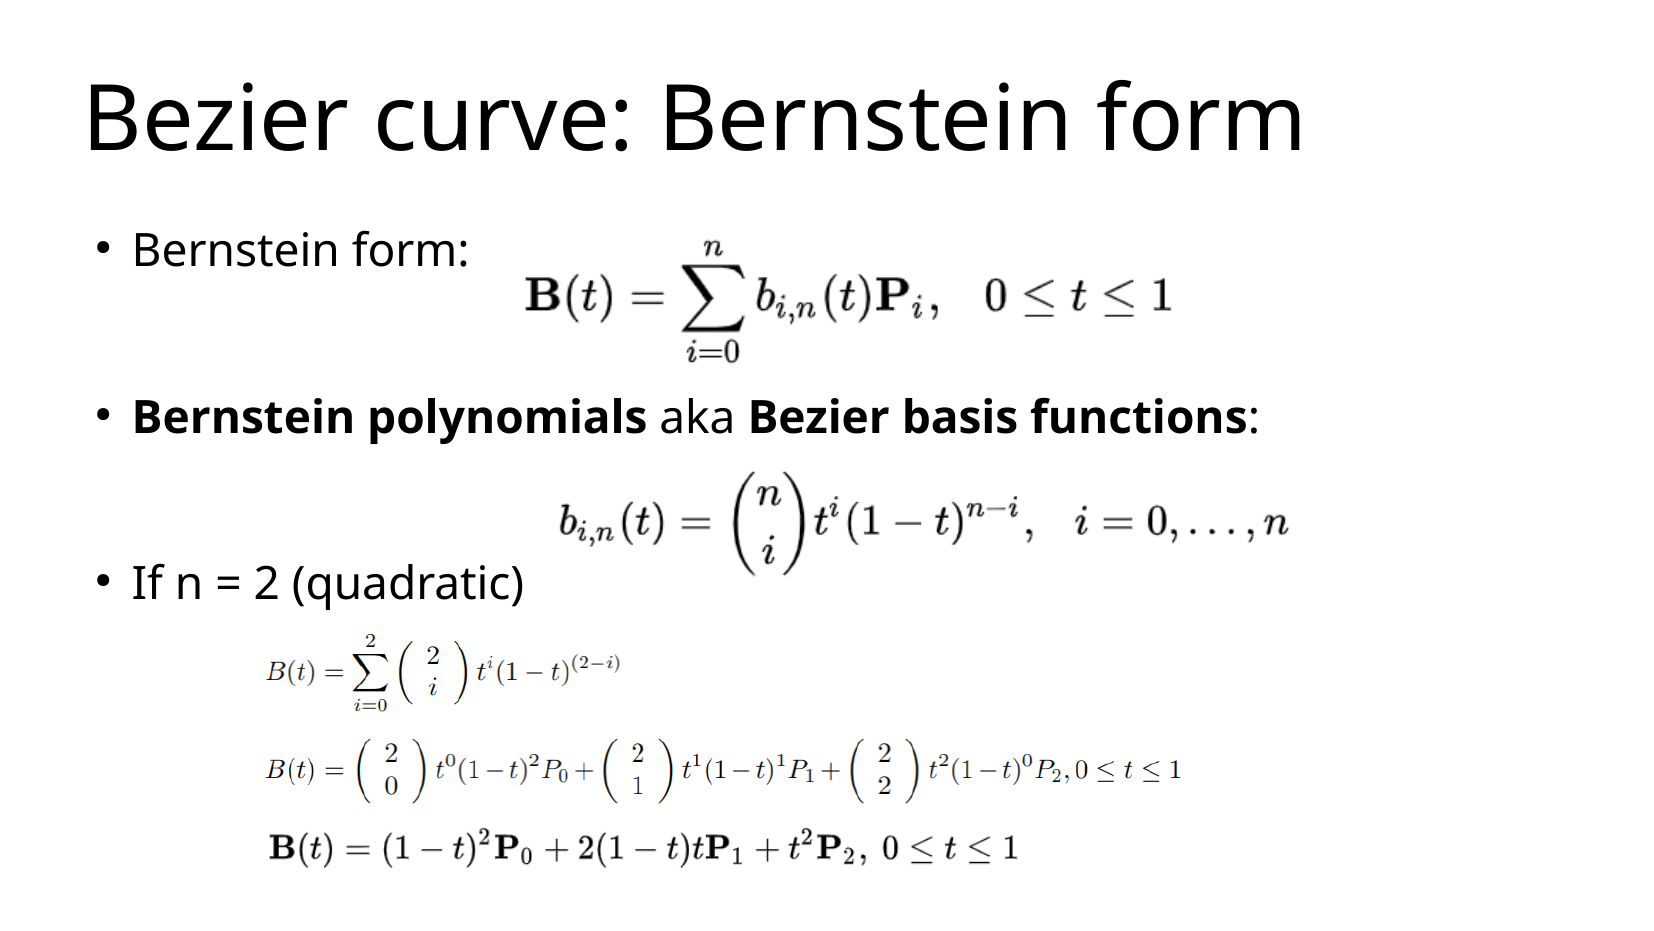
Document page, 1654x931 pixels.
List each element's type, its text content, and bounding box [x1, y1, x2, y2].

picture [482, 210, 1201, 376]
title Bezier curve: Bernstein form [82, 37, 1571, 193]
picture [240, 614, 1186, 871]
list Bernstein form: Bernstein polynomials aka Bezier basis functions: If n = 2 (quadratic) [82, 217, 1571, 616]
picture [536, 445, 1321, 586]
